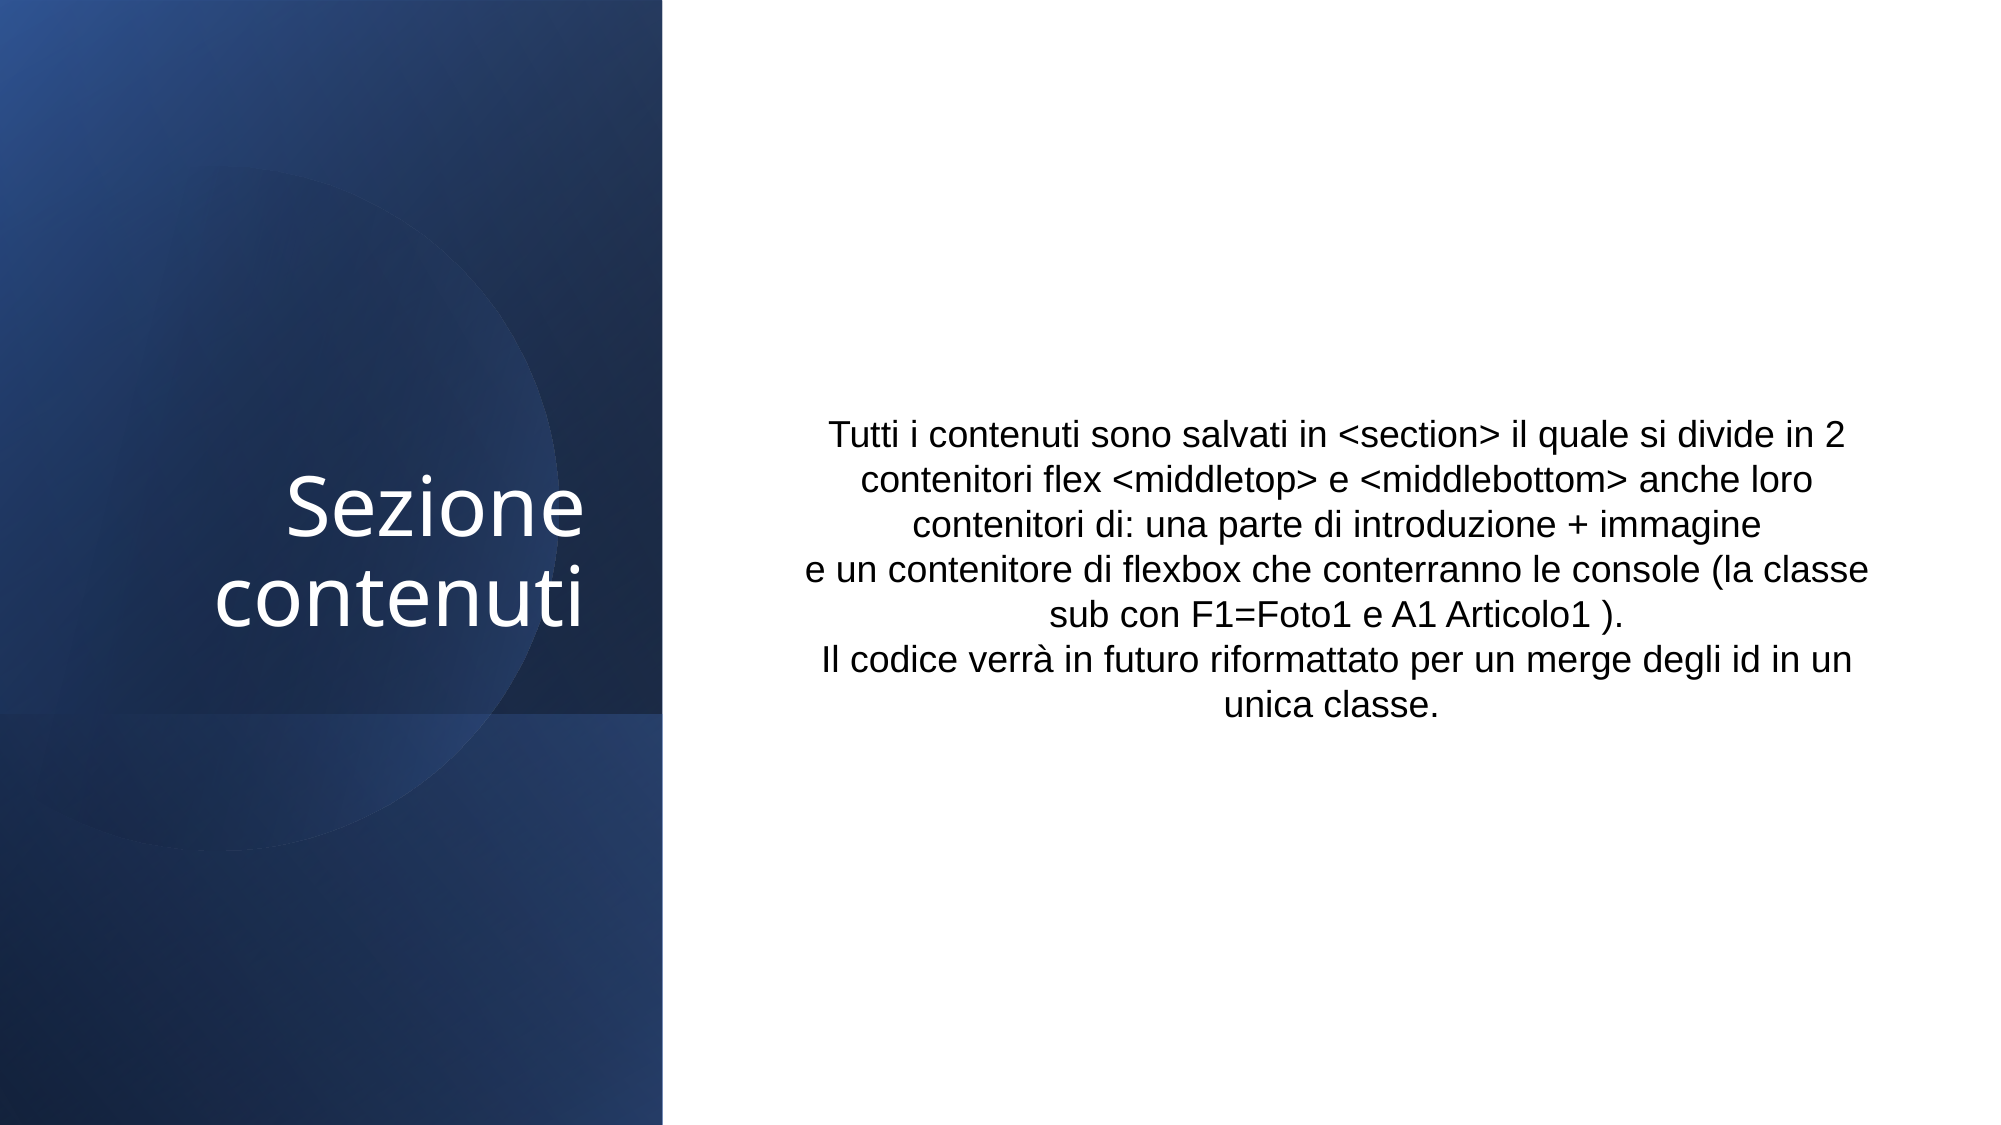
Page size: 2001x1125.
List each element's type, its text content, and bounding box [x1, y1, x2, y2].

text_box [0, 0, 2000, 1125]
title Sezione contenuti [76, 96, 602, 652]
text_box Tutti i contenuti sono salvati in <section> il quale si divide in 2 contenitori flex <middletop> e <middlebottom> anche loro contenitori di: una parte di introduzione + immagine e un contenitore di flexbox che conterranno le console (la classe sub con F1=Foto1 e A1 Articolo1 ). Il codice verrà in futuro riformattato per un merge degli id in un unica classe. [784, 190, 1890, 945]
